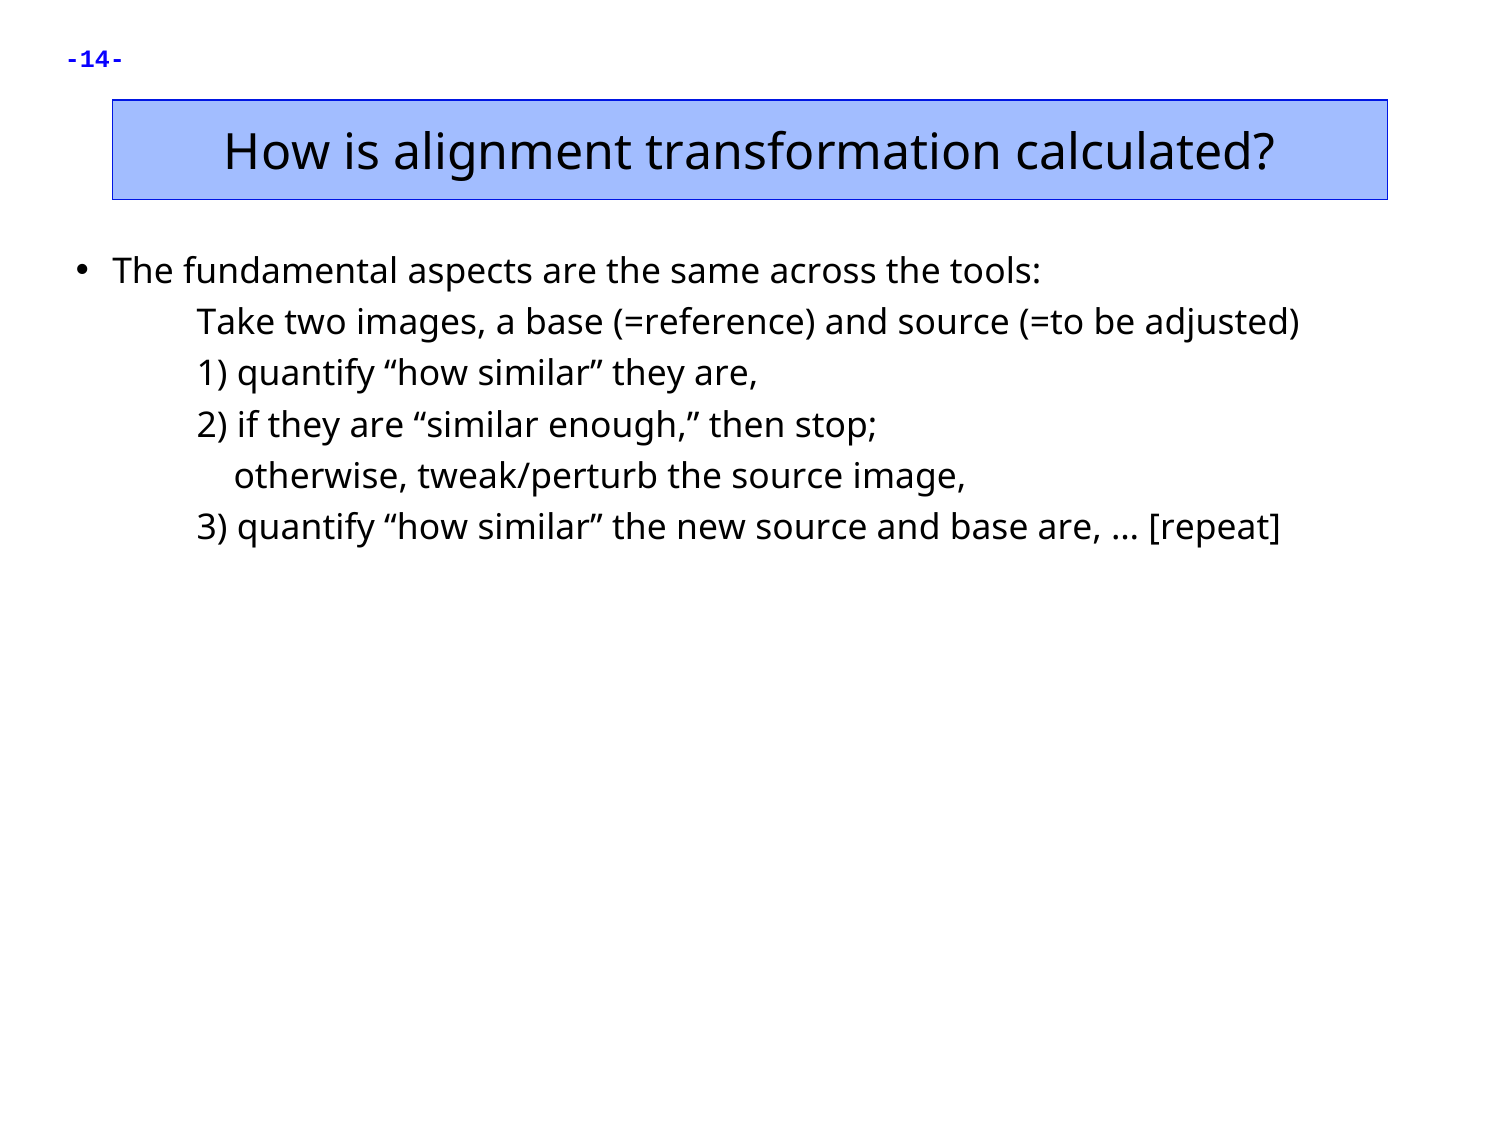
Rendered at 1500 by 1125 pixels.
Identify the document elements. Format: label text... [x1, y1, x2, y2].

text_box The fundamental aspects are the same across the tools: Take two images, a base (=reference) and source (=to be adjusted) 1) quantify “how similar” they are, 2) if they are “similar enough,” then stop; otherwise, tweak/perturb the source image, 3) quantify “how similar” the new source and base are, … [repeat] [60, 239, 1478, 1040]
text_box How is alignment transformation calculated? [112, 99, 1388, 200]
